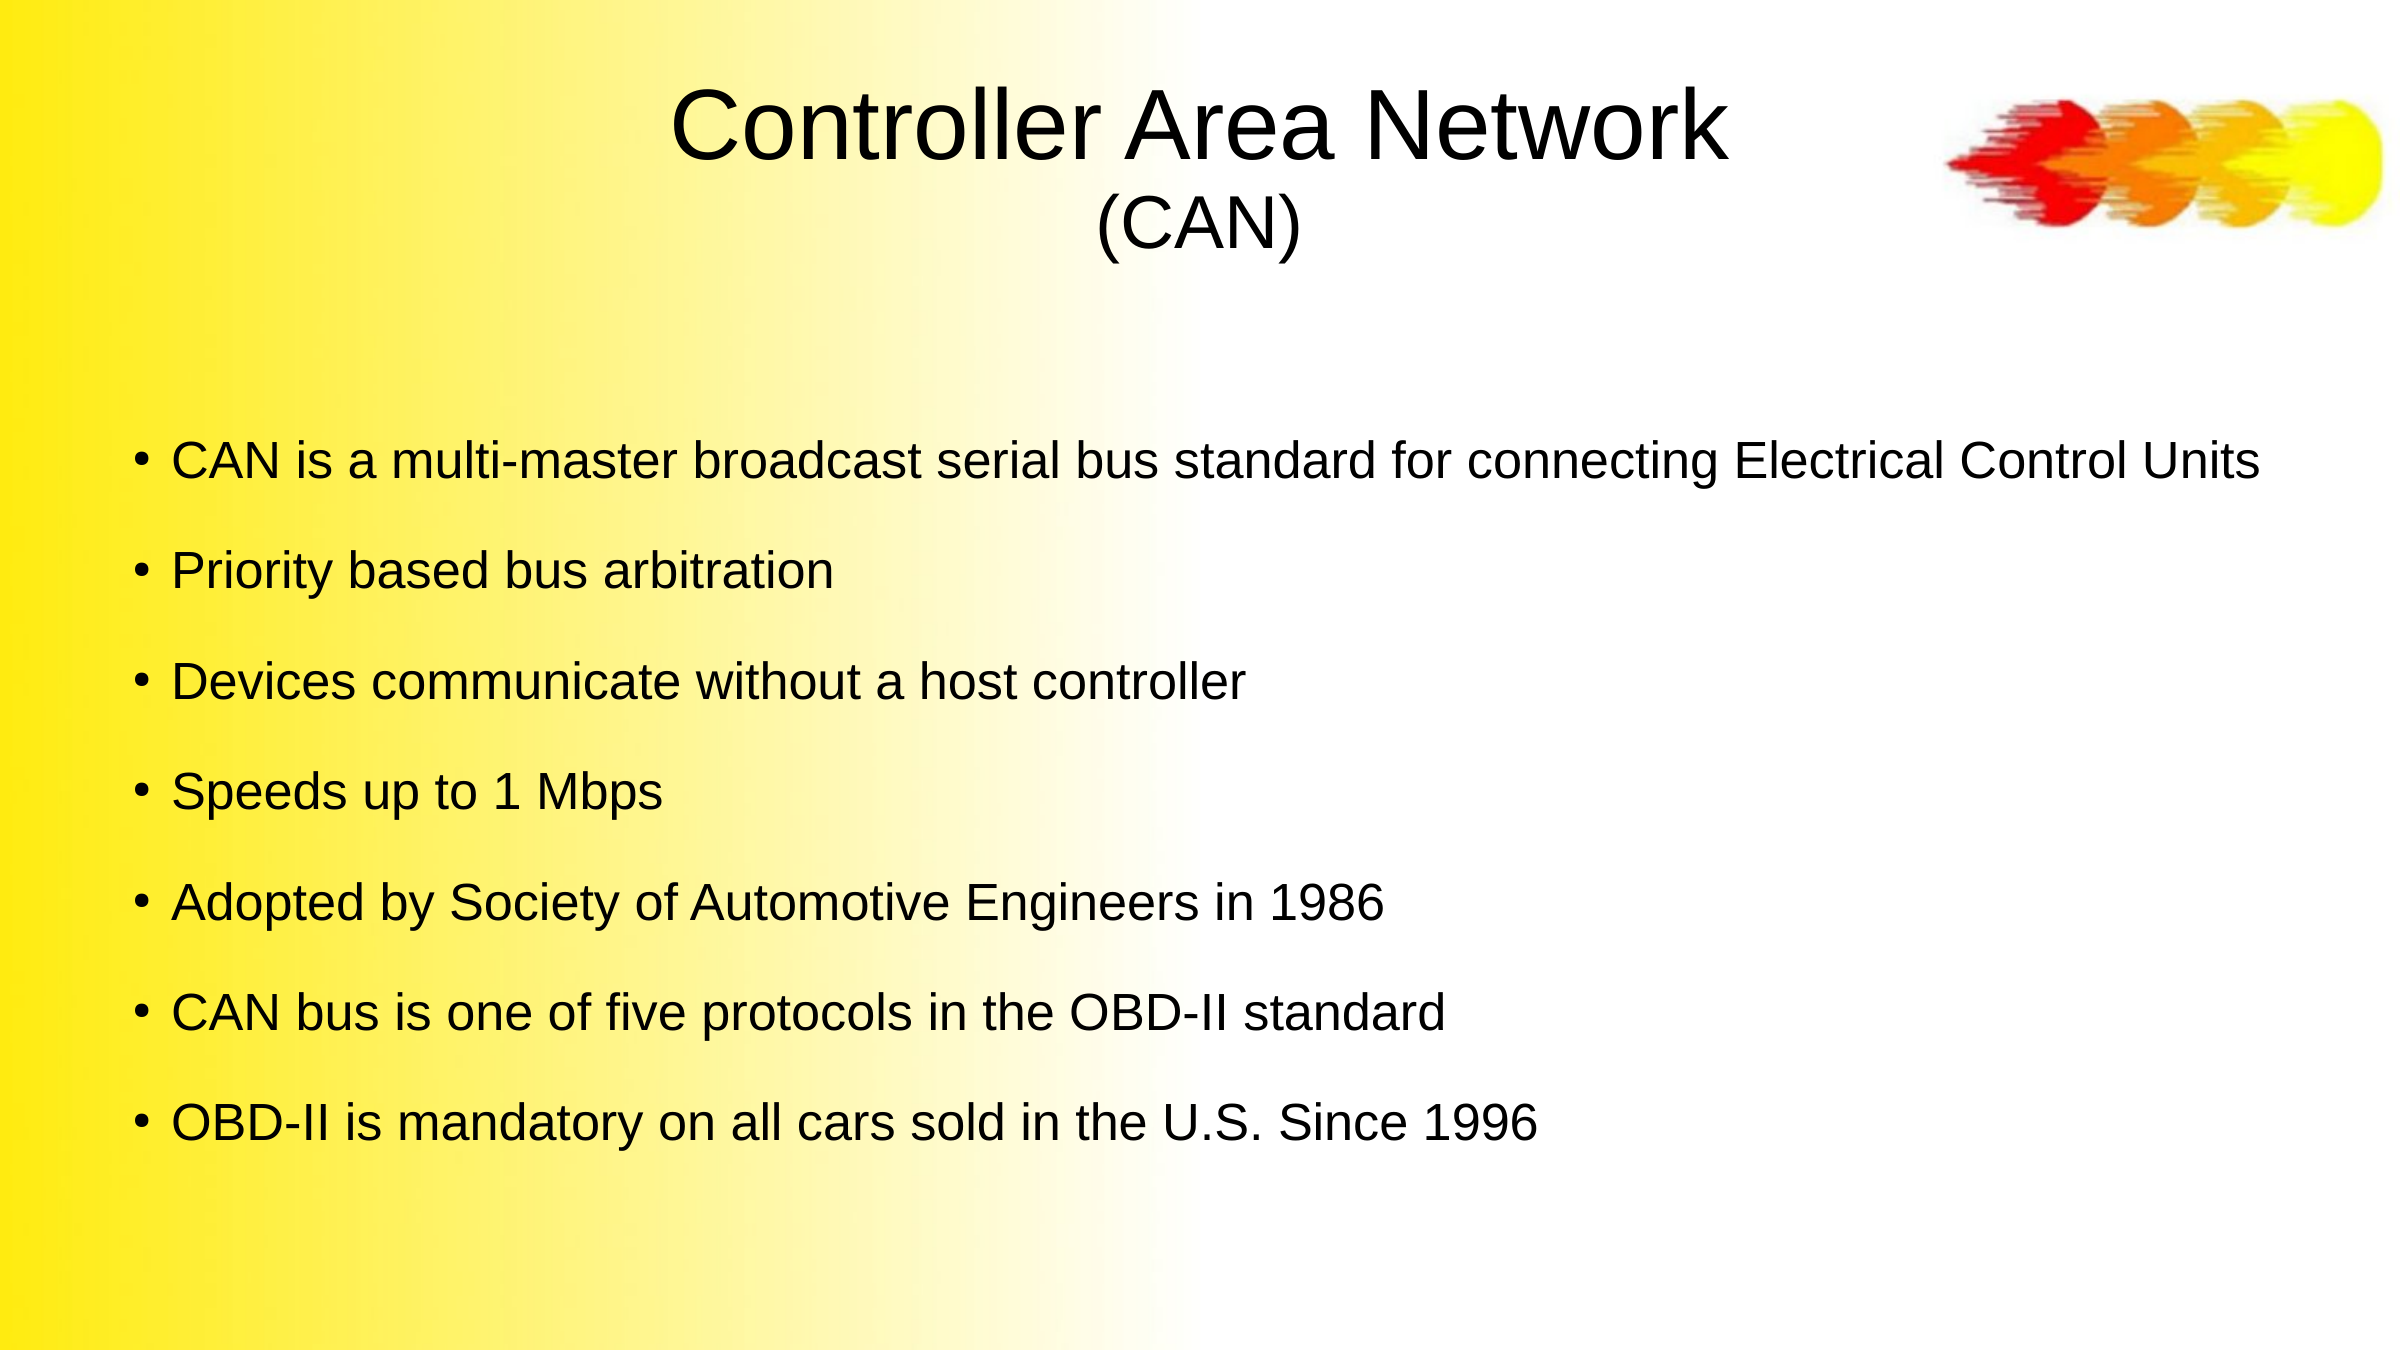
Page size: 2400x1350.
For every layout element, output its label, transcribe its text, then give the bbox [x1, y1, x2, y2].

picture [0, 0, 2400, 1350]
title Controller Area Network (CAN) [120, 53, 2280, 280]
list CAN is a multi-master broadcast serial bus standard for connecting Electrical Control Units Priority based bus arbitration Devices communicate without a host controller Speeds up to 1 Mbps Adopted by Society of Automotive Engineers in 1986 CAN bus is one of five protocols in the OBD-II standard OBD-II is mandatory on all cars sold in the U.S. Since 1996 [120, 402, 2280, 1186]
